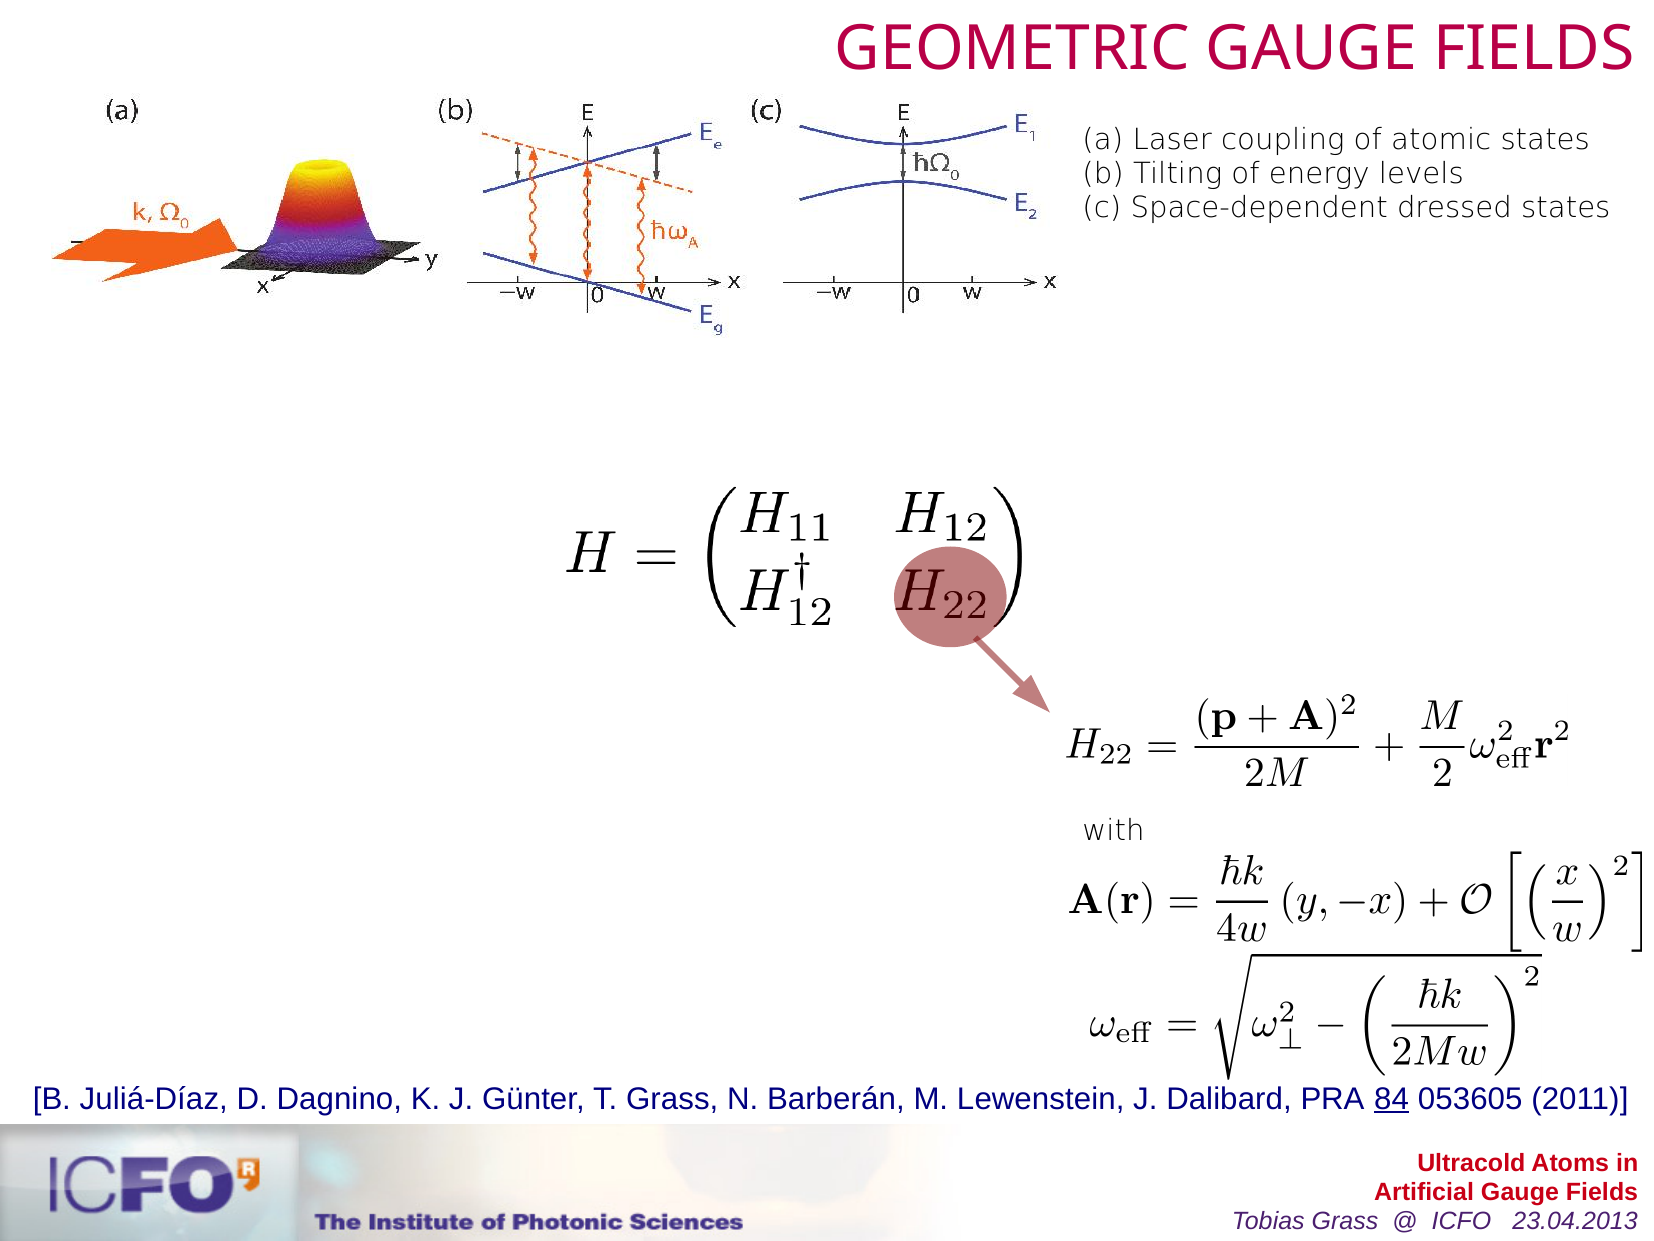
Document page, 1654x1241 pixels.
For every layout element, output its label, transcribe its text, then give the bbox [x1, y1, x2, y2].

text_box [B. Juliá-Díaz, D. Dagnino, K. J. Günter, T. Grass, N. Barberán, M. Lewenstein, J. Dalibard, PRA 84 053605 (2011)] [17, 1073, 1645, 1124]
text_box GEOMETRIC GAUGE FIELDS [0, 0, 1651, 99]
text_box [894, 546, 1007, 648]
text_box Ultracold Atoms in Artificial Gauge Fields Tobias Grass @ ICFO 23.04.2013 [712, 1138, 1654, 1241]
picture [0, 1124, 976, 1241]
picture [51, 85, 1081, 338]
text_box with [1067, 805, 1276, 904]
picture [566, 486, 1022, 627]
text_box (a) Laser coupling of atomic states (b) Tilting of energy levels (c) Space-dependent dressed states [1081, 114, 1654, 264]
picture [1090, 954, 1542, 1080]
picture [1066, 694, 1568, 786]
picture [1069, 851, 1642, 952]
